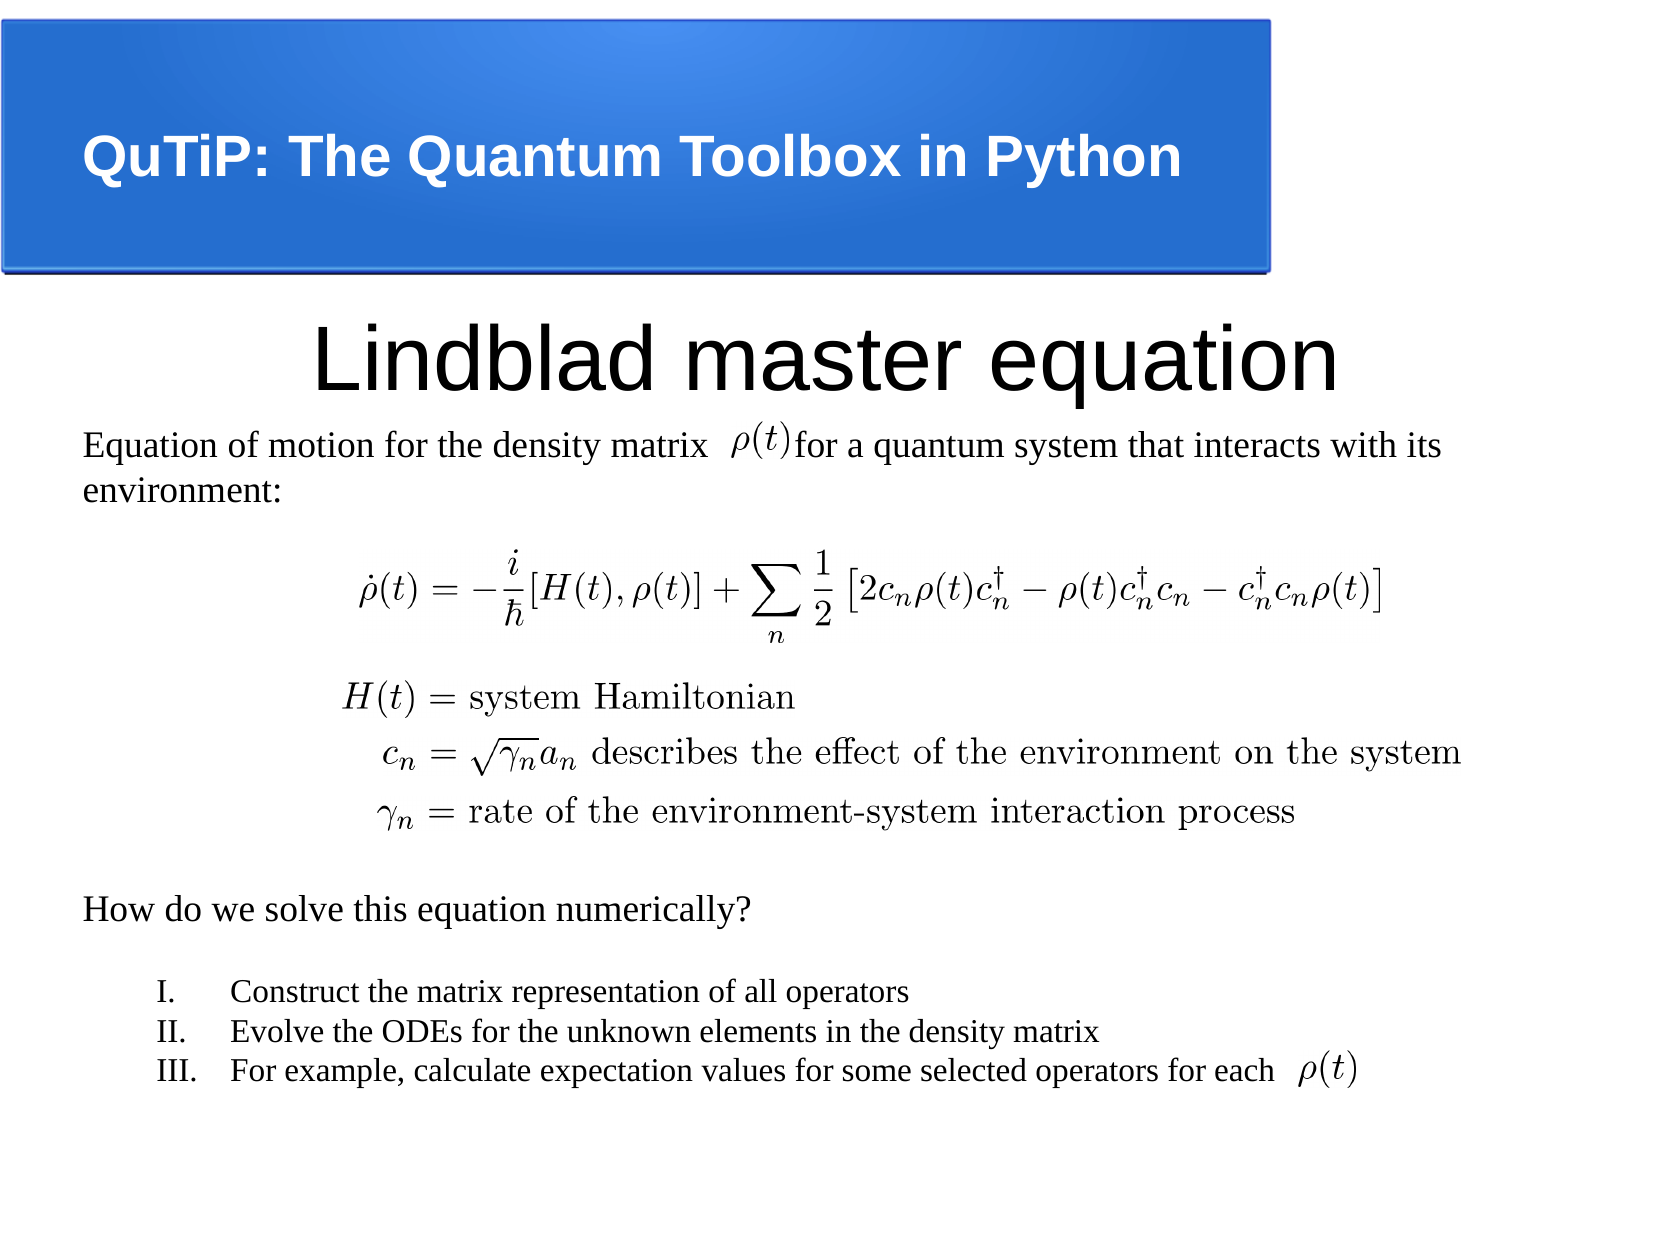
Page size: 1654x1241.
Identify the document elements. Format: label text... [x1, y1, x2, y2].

picture [359, 549, 1380, 643]
text_box Lindblad master equation [82, 257, 1571, 420]
picture [0, 17, 1275, 281]
picture [342, 680, 795, 718]
picture [731, 421, 789, 459]
picture [1298, 1050, 1356, 1088]
picture [377, 796, 1294, 831]
text_box QuTiP: The Quantum Toolbox in Python [82, 49, 1571, 257]
text_box Equation of motion for the density matrix for a quantum system that interacts with its environment: How do we solve this equation numerically? I. Construct the matrix representation of all operators II. Evolve the ODEs for the unknown elements in the density matrix III. For example, calculate expectation values for some selected operators for each [82, 420, 1571, 1140]
picture [383, 737, 1461, 776]
